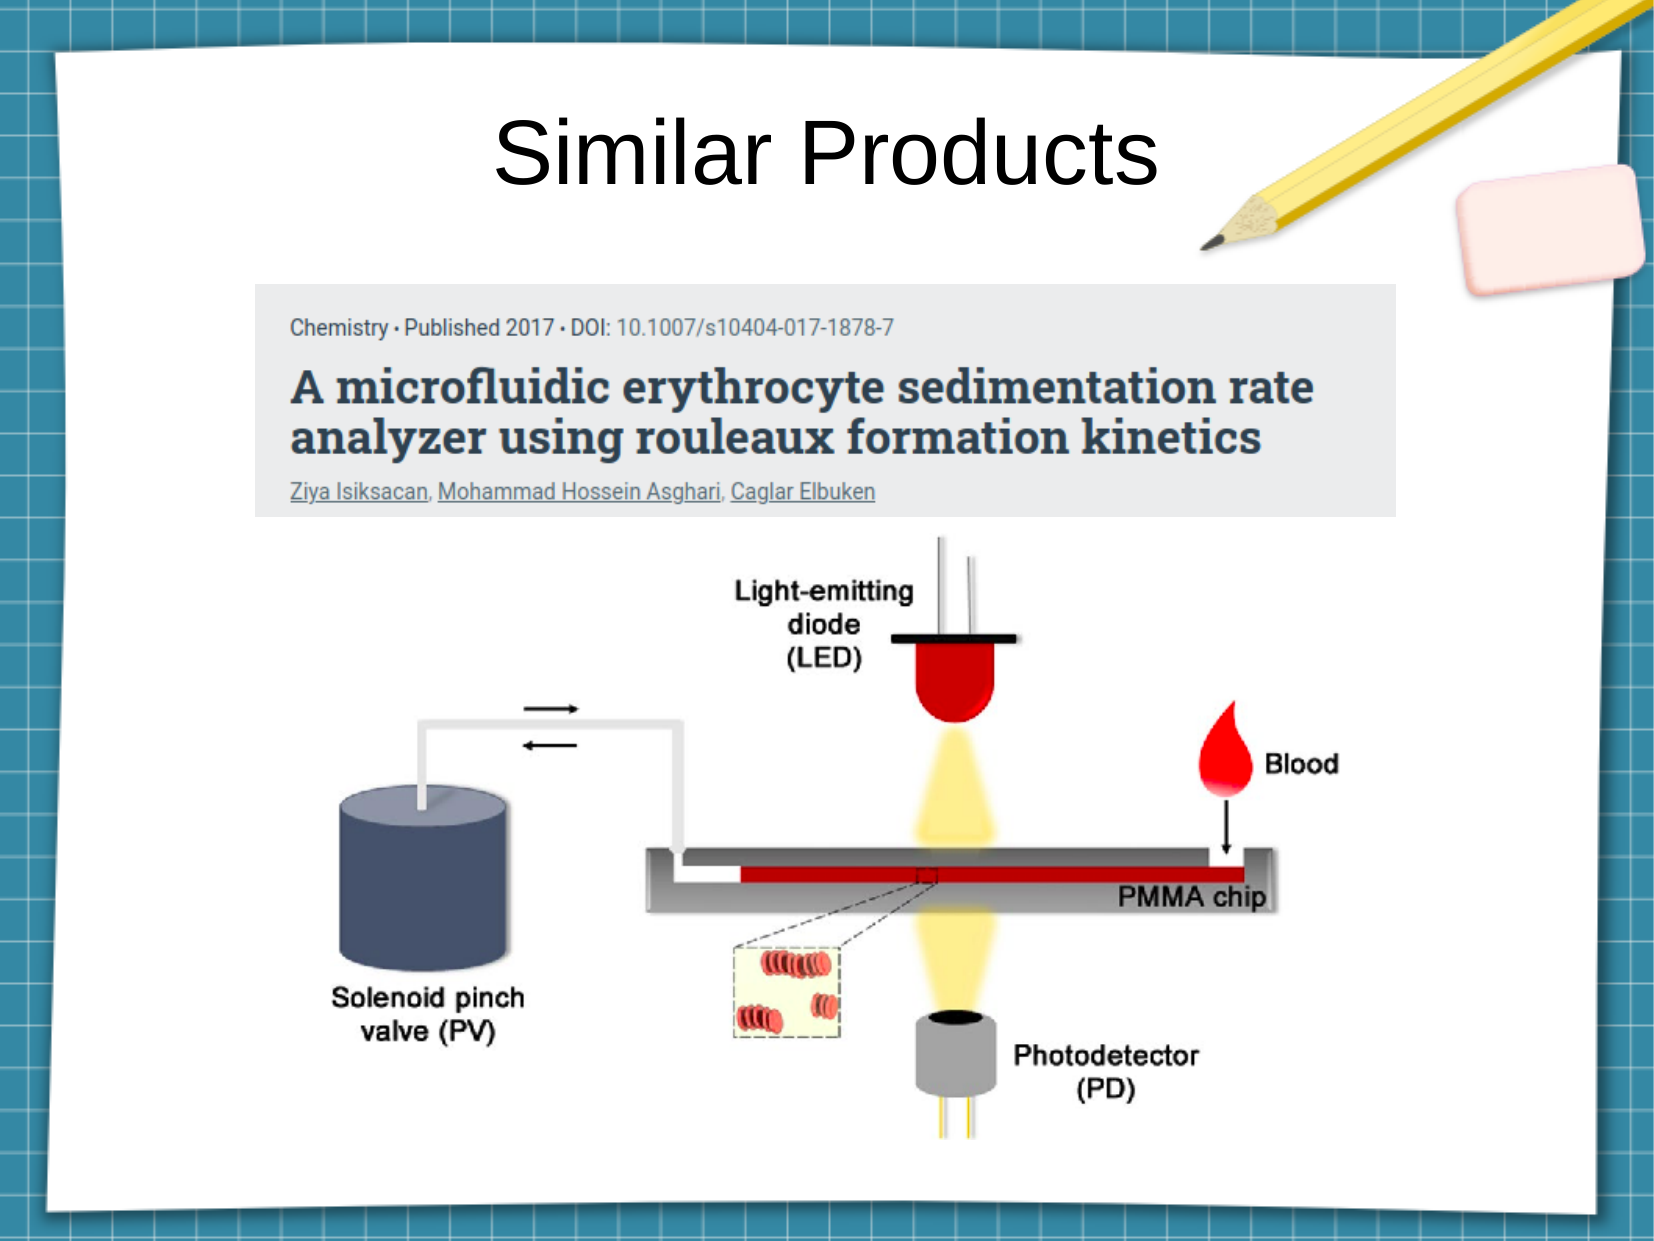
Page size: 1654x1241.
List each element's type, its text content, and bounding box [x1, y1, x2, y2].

title Similar Products [82, 49, 1571, 257]
picture [0, 0, 1654, 1241]
